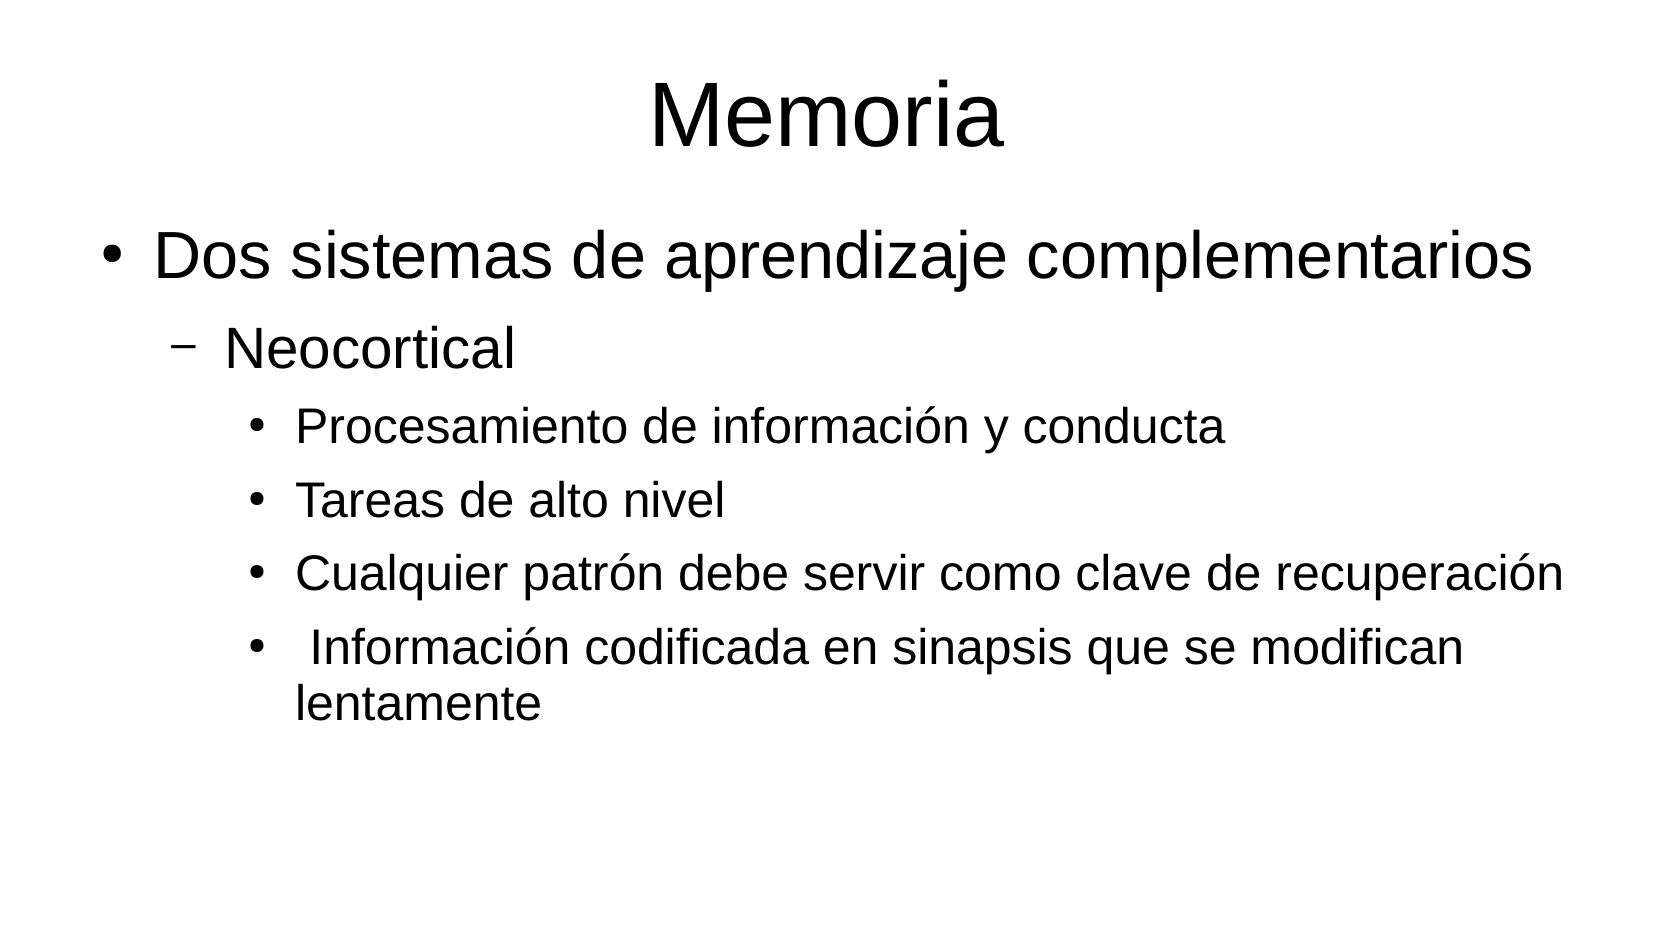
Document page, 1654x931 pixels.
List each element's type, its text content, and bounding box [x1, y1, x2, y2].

list Dos sistemas de aprendizaje complementarios Neocortical Procesamiento de información y conducta Tareas de alto nivel Cualquier patrón debe servir como clave de recuperación Información codificada en sinapsis que se modifican lentamente [82, 217, 1571, 758]
title Memoria [82, 37, 1571, 193]
